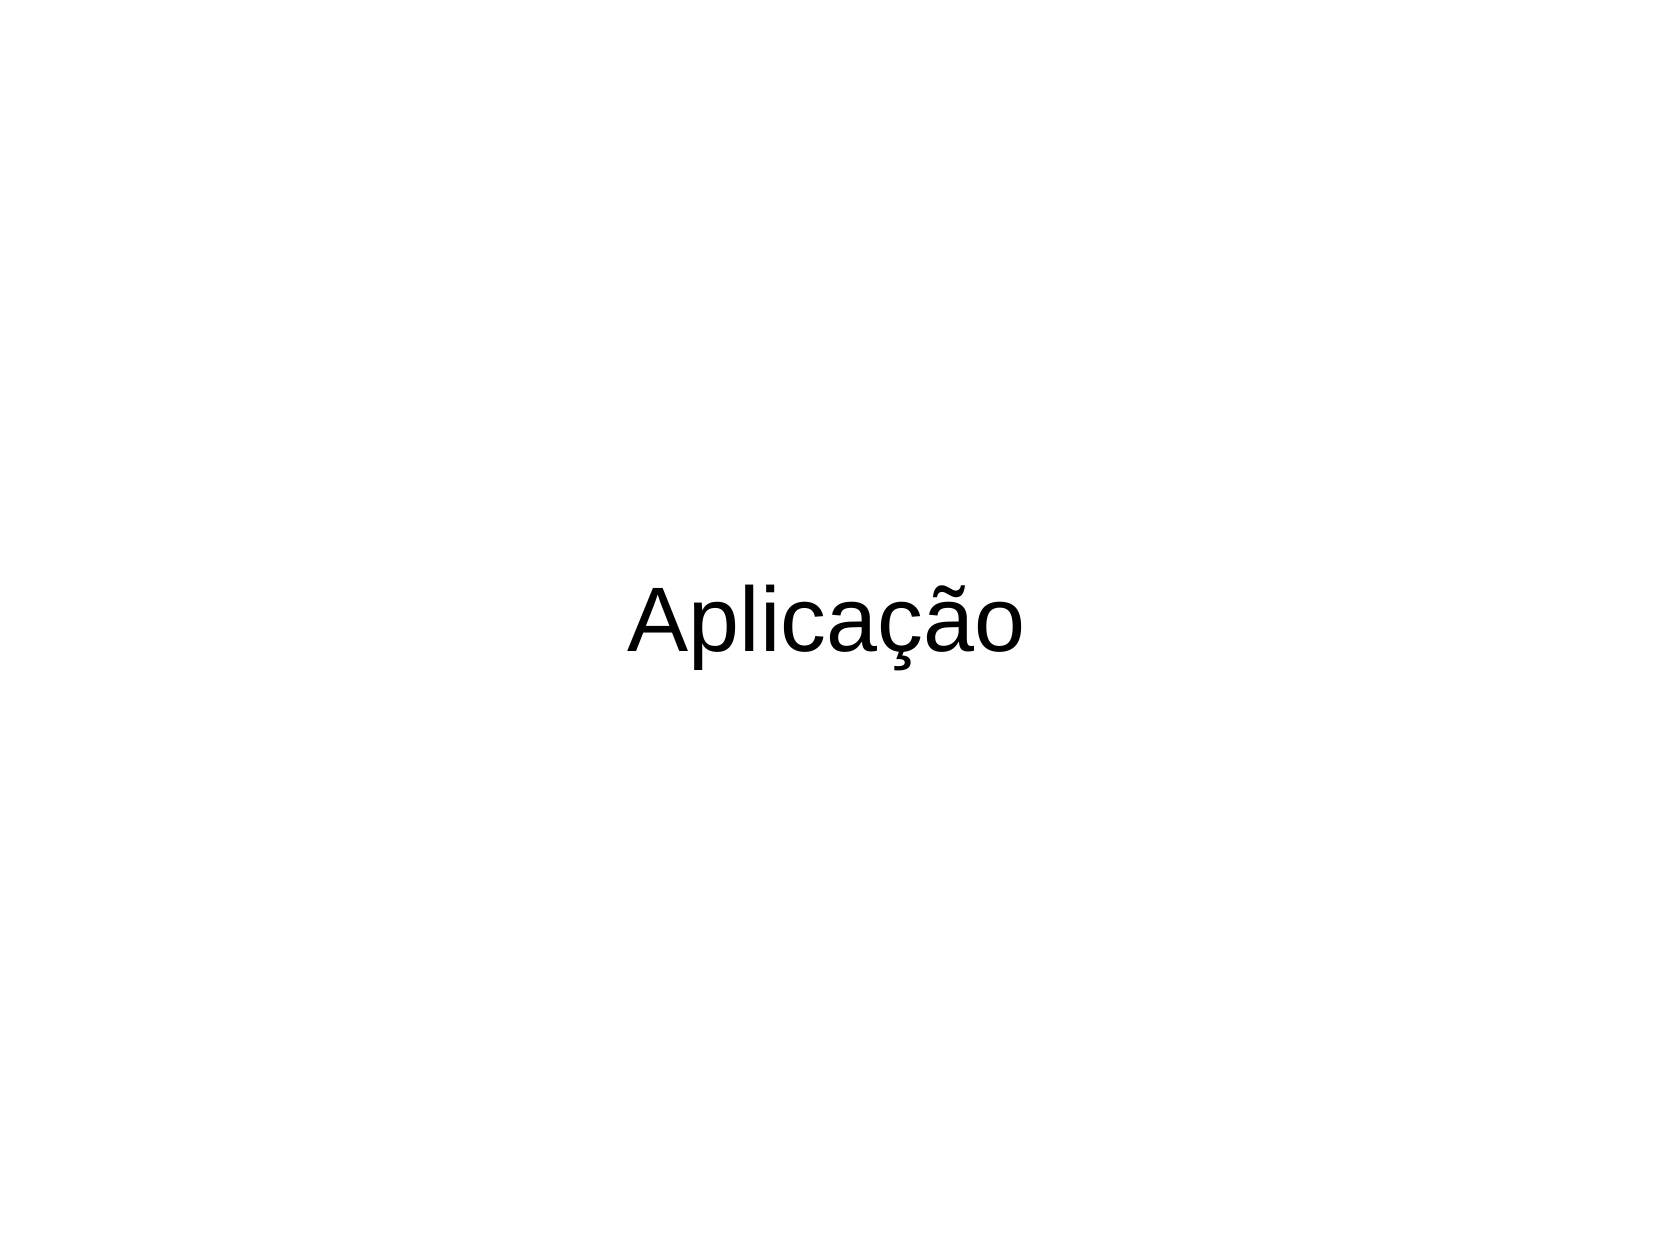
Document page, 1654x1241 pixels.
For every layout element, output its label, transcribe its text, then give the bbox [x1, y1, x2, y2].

title Aplicação [82, 516, 1571, 724]
